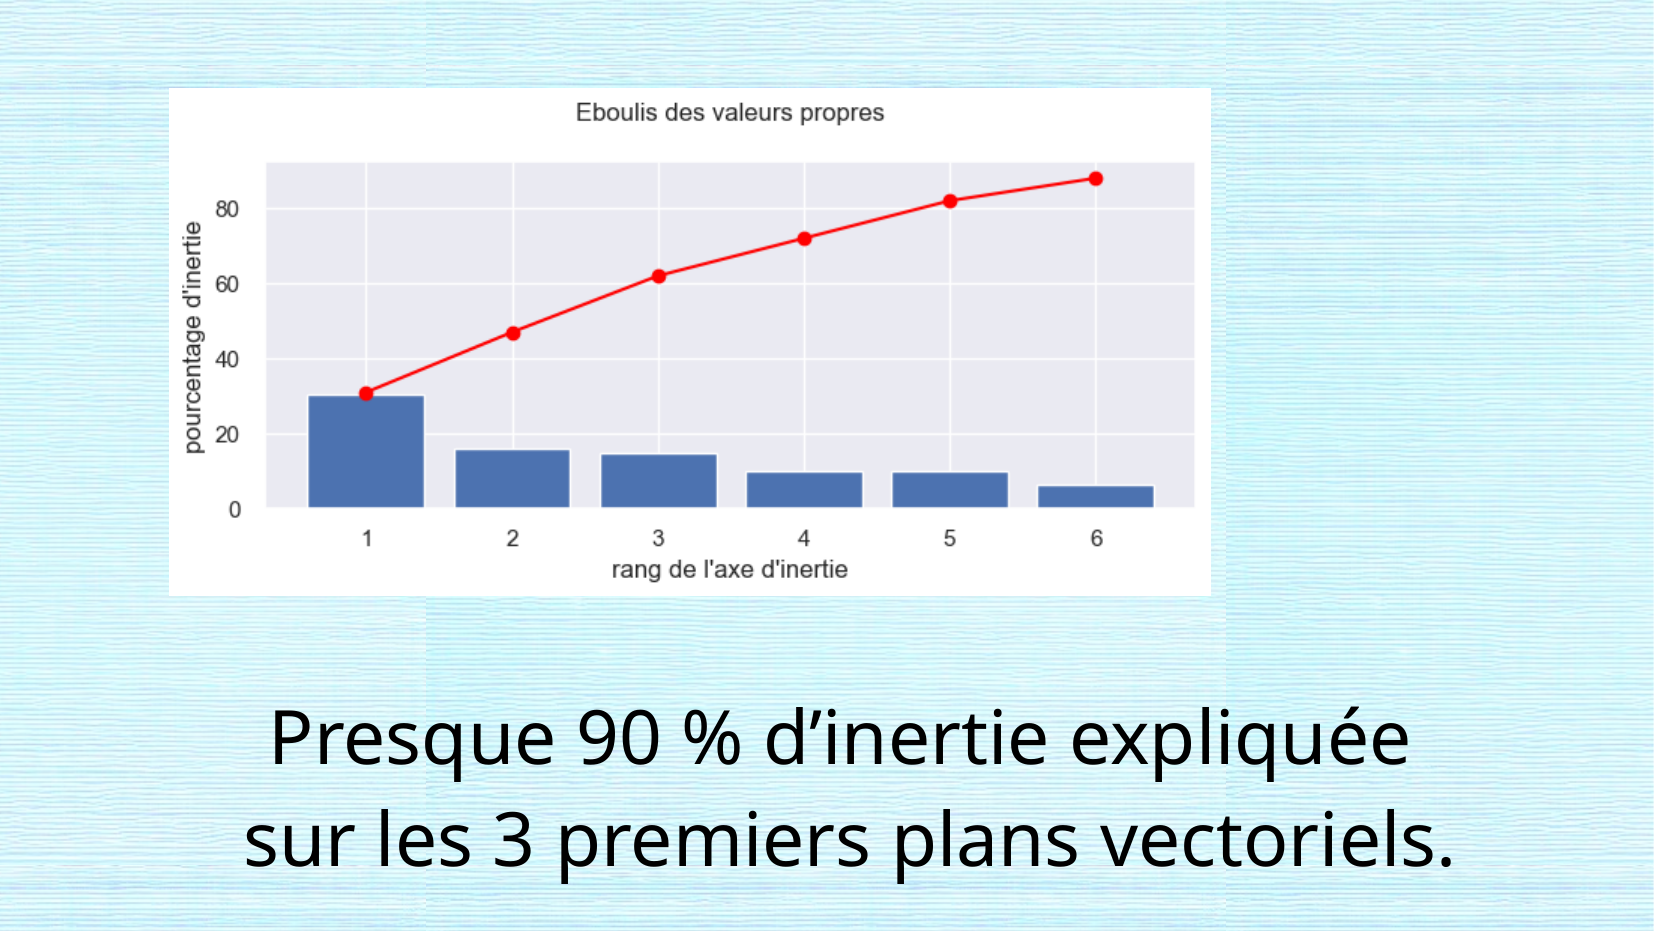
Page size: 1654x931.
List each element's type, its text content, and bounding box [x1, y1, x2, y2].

title Presque 90 % d’inertie expliquée sur les 3 premiers plans vectoriels. [106, 708, 1595, 864]
picture [169, 88, 1211, 596]
